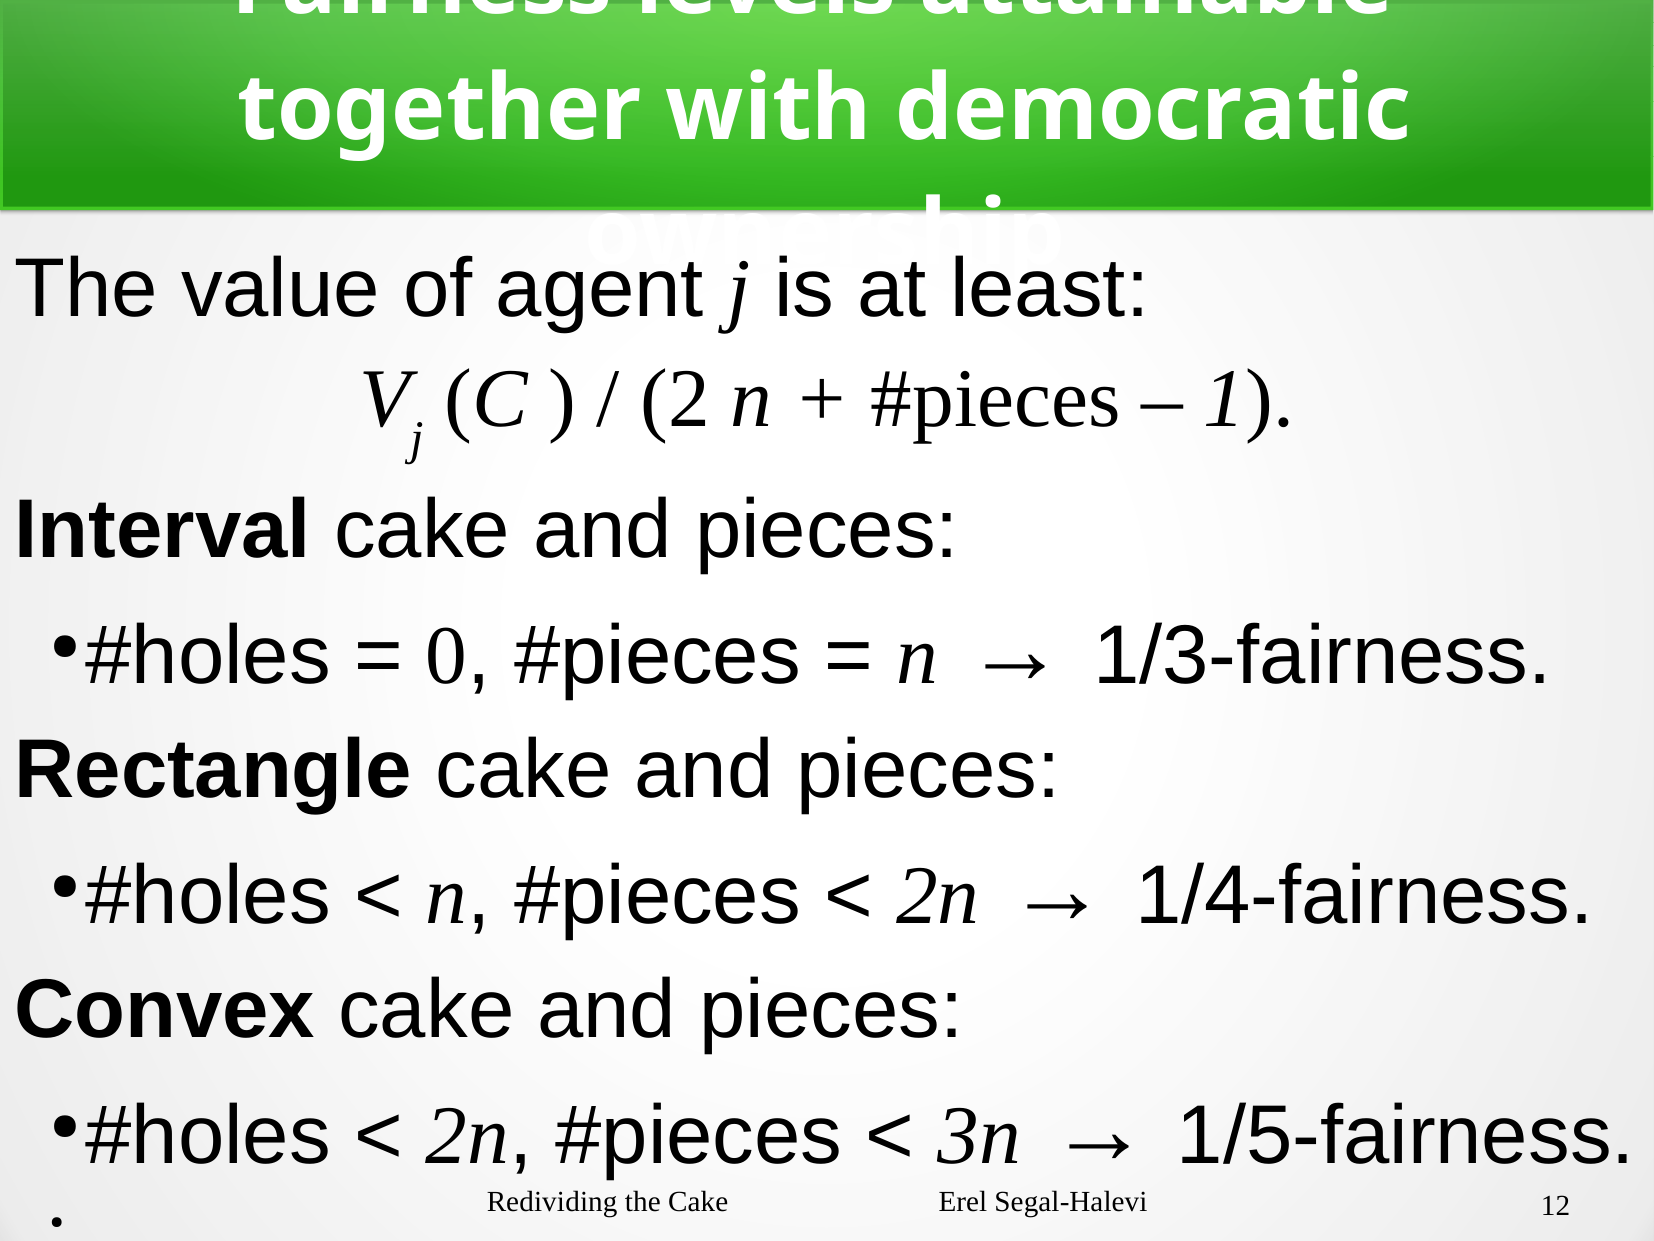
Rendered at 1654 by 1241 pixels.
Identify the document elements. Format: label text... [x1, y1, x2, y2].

text_box The value of agent j is at least: Vj (C ) / (2 n + #pieces – 1). Interval cake and pieces: #holes = 0, #pieces = n → 1/3-fairness. Rectangle cake and pieces: #holes < n, #pieces < 2n → 1/4-fairness. Convex cake and pieces: #holes < 2n, #pieces < 3n → 1/5-fairness. [0, 233, 1654, 1241]
title Fairness levels attainable together with democratic ownership [15, 0, 1636, 208]
